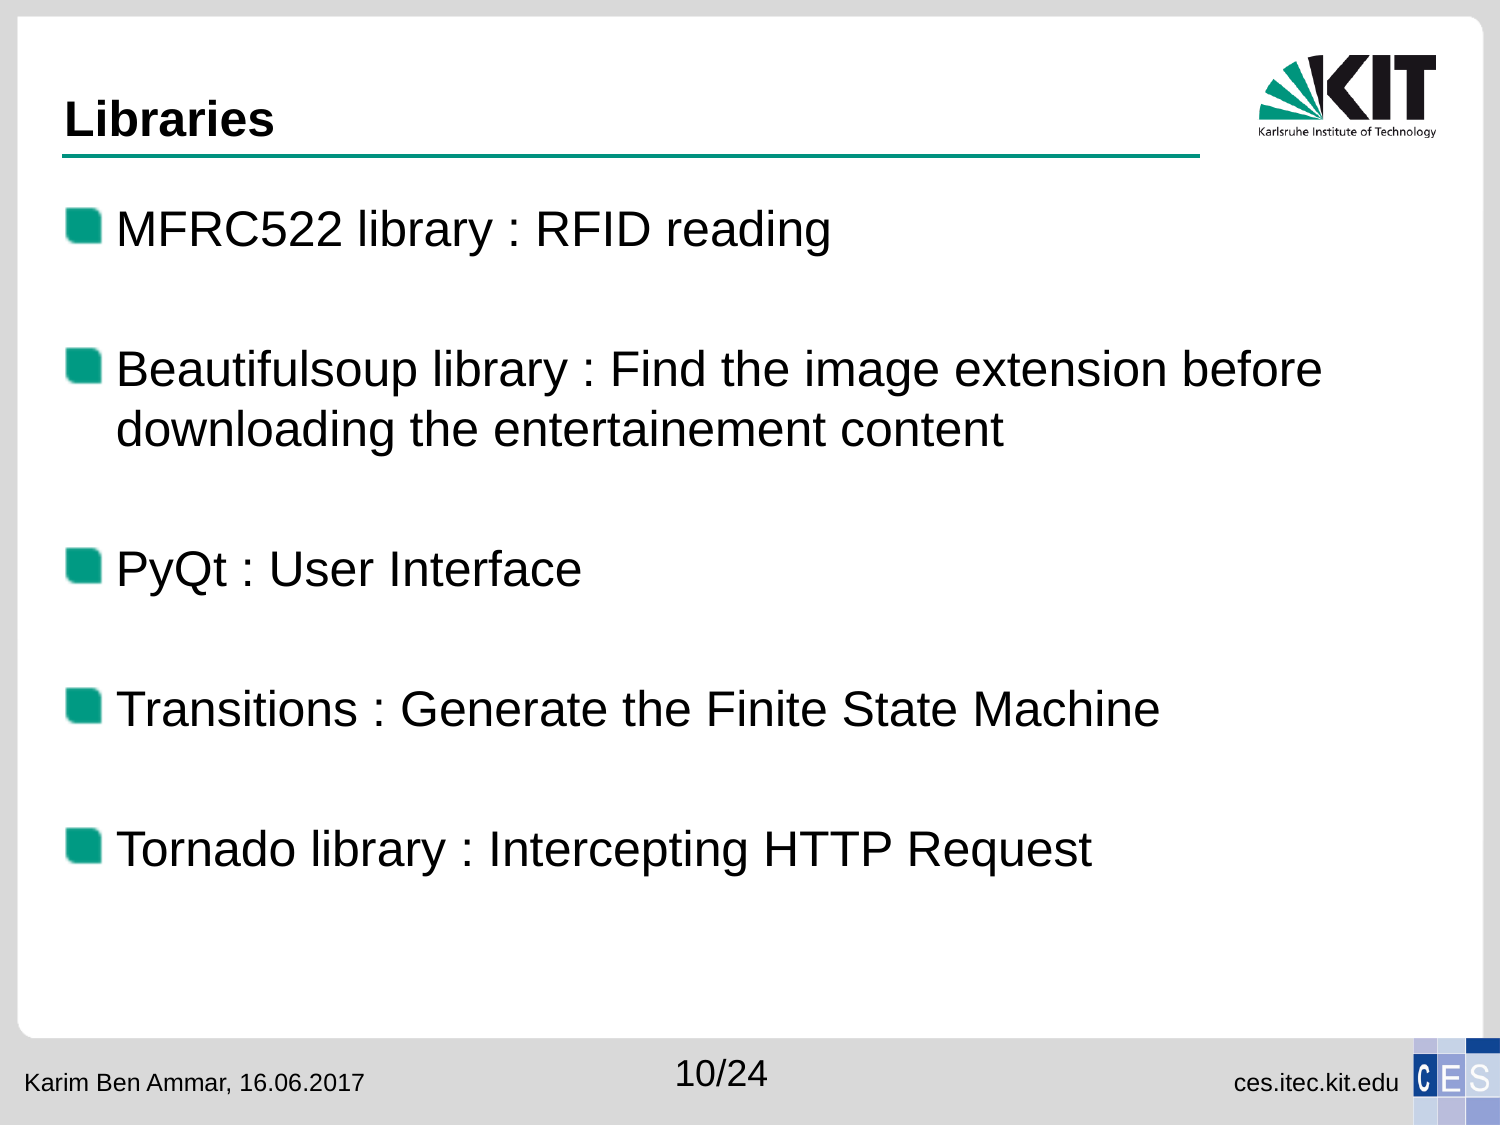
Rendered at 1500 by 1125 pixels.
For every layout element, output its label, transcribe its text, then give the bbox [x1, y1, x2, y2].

title Libraries [64, 54, 1198, 147]
text_box 10/24 [659, 1045, 783, 1117]
picture [0, 0, 1500, 1125]
list MFRC522 library : RFID reading Beautifulsoup library : Find the image extension before downloading the entertainement content PyQt : User Interface Transitions : Generate the Finite State Machine Tornado library : Intercepting HTTP Request [64, 196, 1426, 1000]
